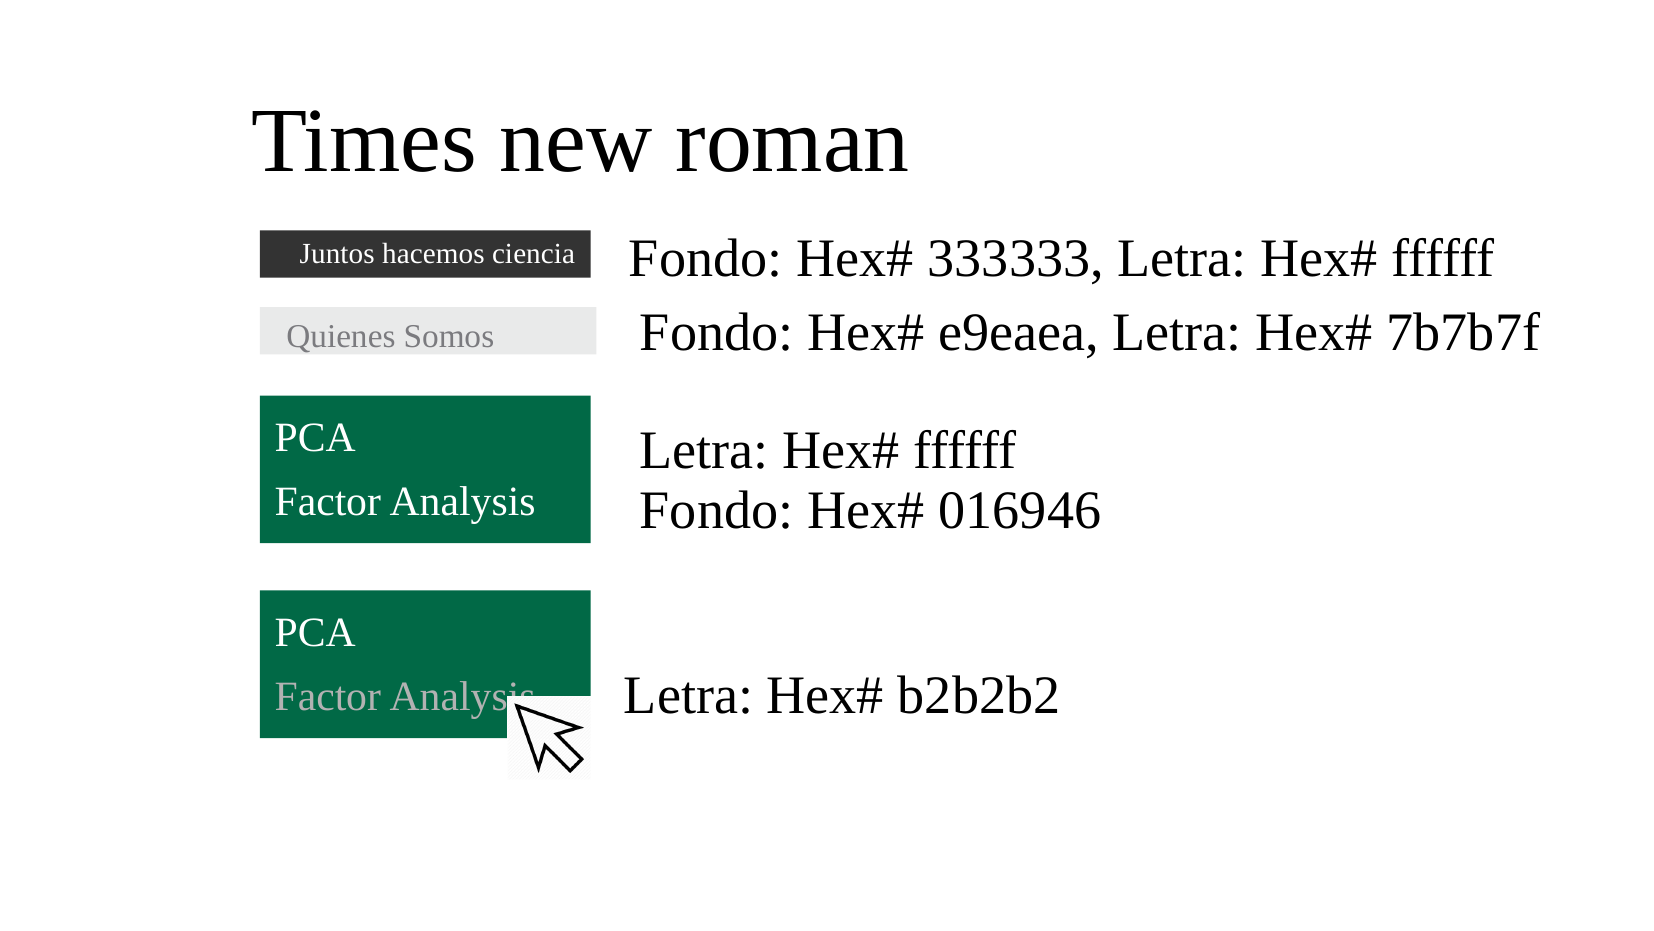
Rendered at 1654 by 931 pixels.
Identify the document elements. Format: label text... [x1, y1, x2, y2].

text_box Juntos hacemos ciencia [284, 230, 591, 278]
text_box Letra: Hex# ffffff Fondo: Hex# 016946 [624, 413, 1276, 669]
text_box [259, 307, 597, 355]
text_box Times new roman [236, 82, 1028, 218]
text_box Letra: Hex# b2b2b2 [609, 657, 1134, 793]
text_box PCA Factor Analysis [259, 590, 591, 739]
text_box Quienes Somos [271, 310, 579, 400]
text_box Fondo: Hex# 333333, Letra: Hex# ffffff [614, 221, 1560, 356]
text_box [259, 230, 284, 278]
text_box PCA Factor Analysis [259, 395, 591, 544]
text_box Fondo: Hex# e9eaea, Letra: Hex# 7b7b7f [625, 295, 1607, 431]
picture [507, 696, 591, 780]
